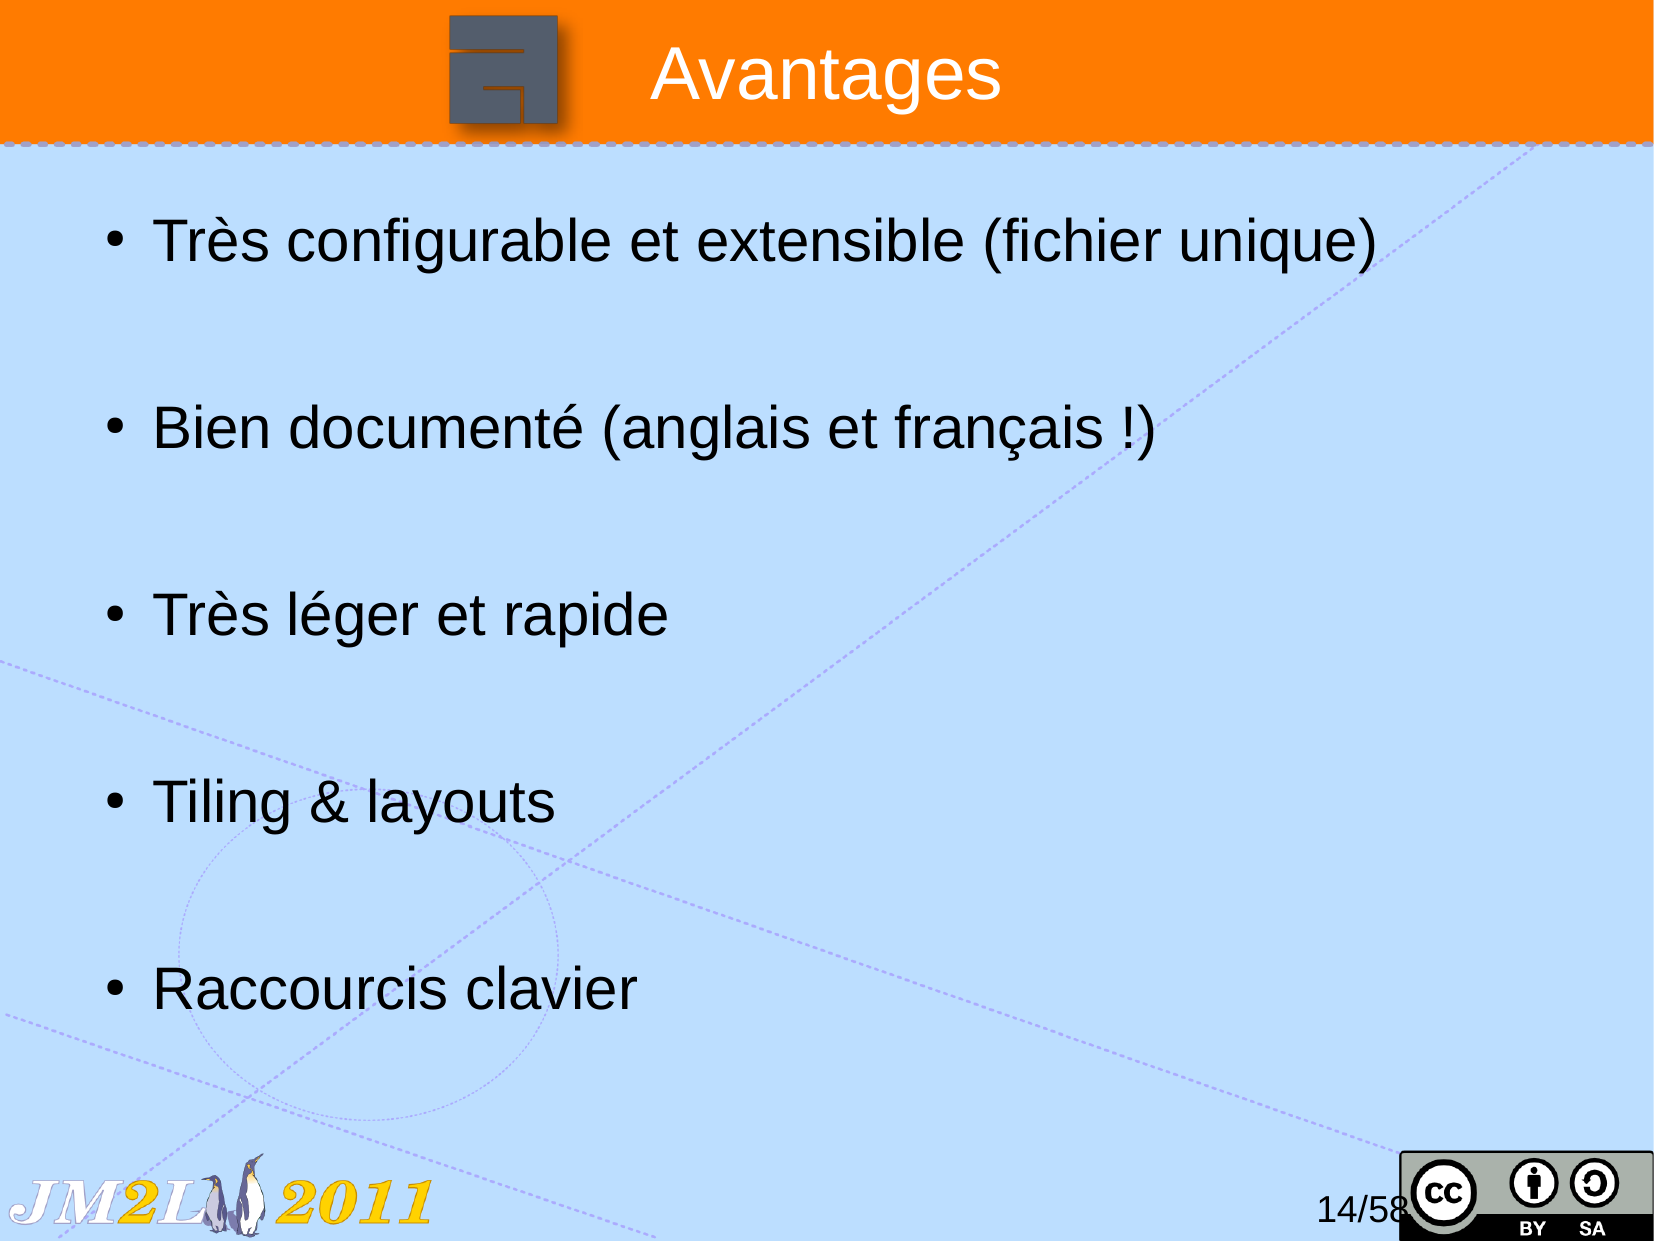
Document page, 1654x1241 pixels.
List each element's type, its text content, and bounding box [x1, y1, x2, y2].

picture [435, 1, 583, 144]
list Très configurable et extensible (fichier unique) Bien documenté (anglais et français !) Très léger et rapide Tiling & layouts Raccourcis clavier [88, 206, 1577, 1026]
title Avantages [29, 0, 1625, 148]
picture [0, 0, 1654, 1241]
